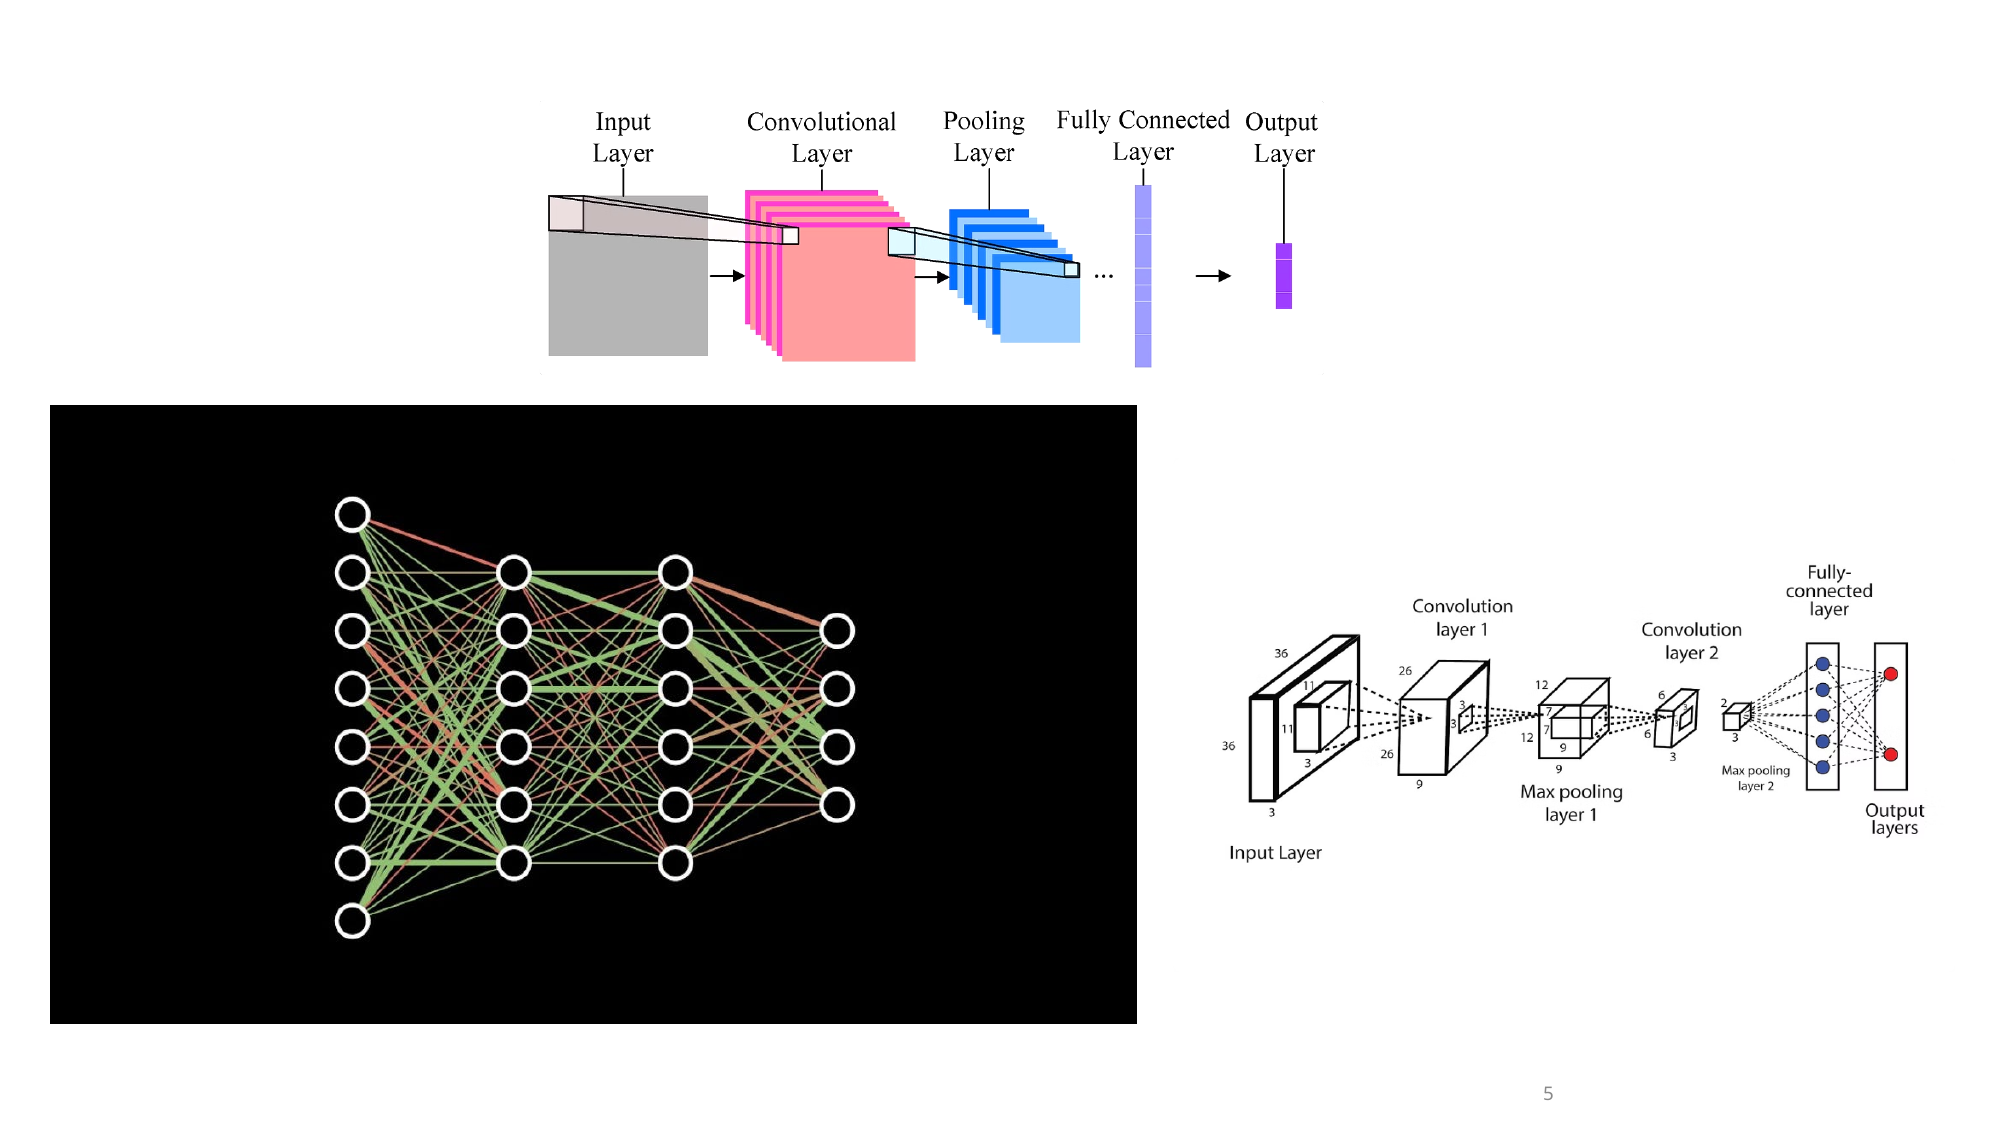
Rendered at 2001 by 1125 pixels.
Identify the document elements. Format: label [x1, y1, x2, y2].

picture [1173, 458, 1955, 972]
picture [539, 100, 1324, 376]
slide_number [1528, 1064, 1979, 1124]
picture [50, 405, 1137, 1024]
